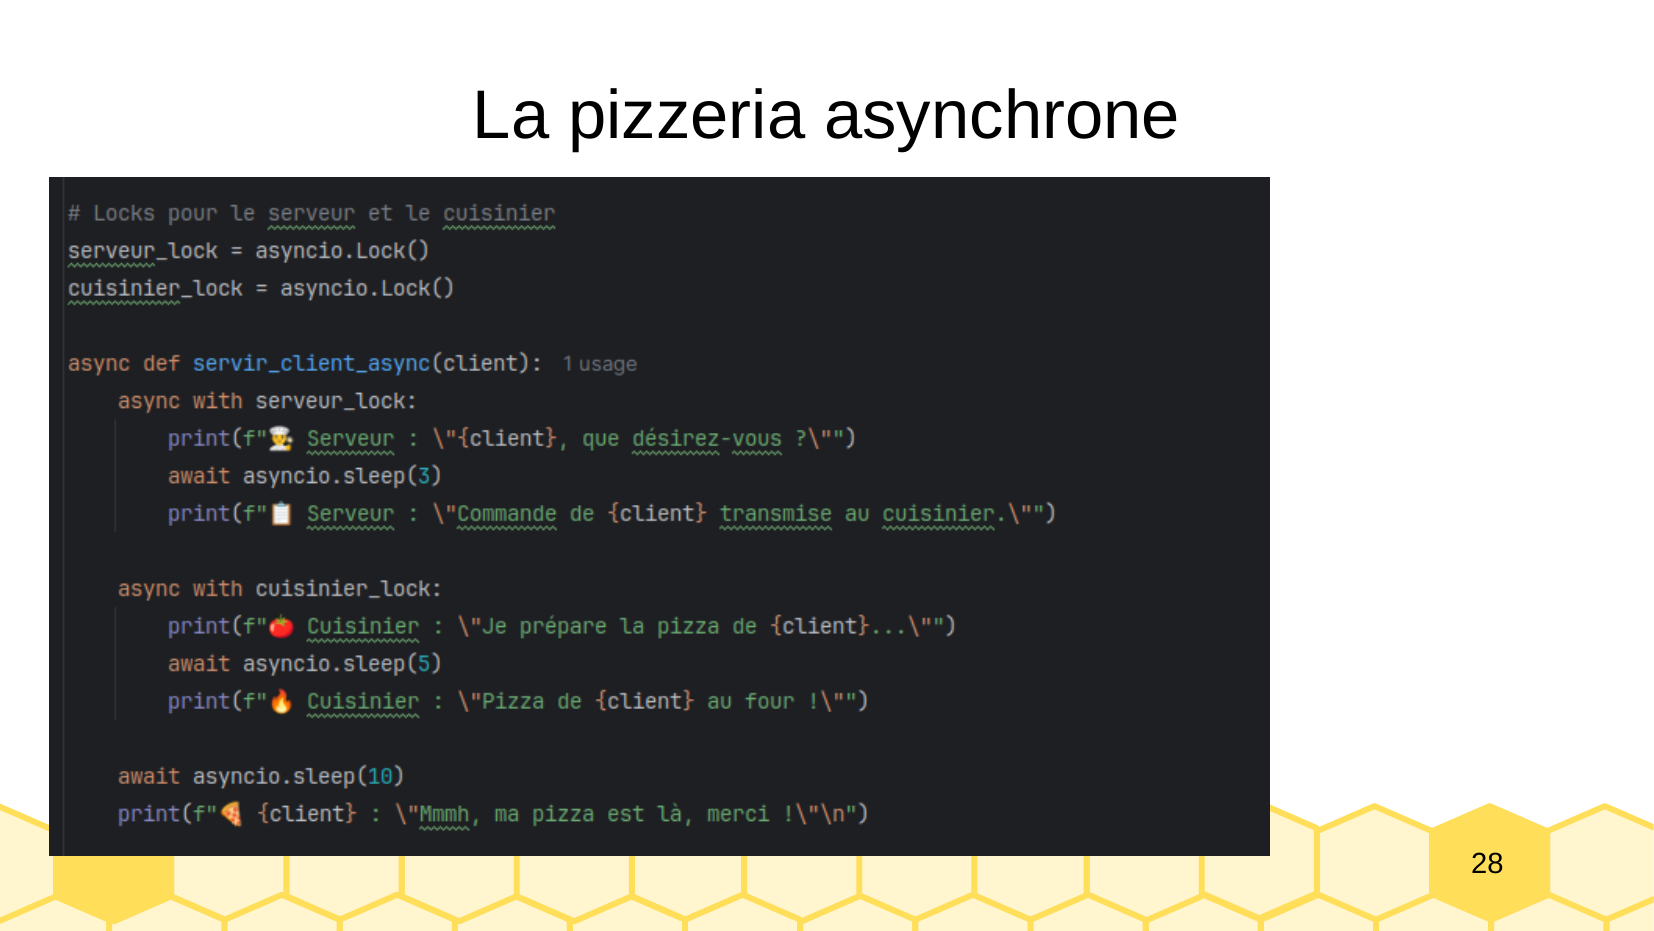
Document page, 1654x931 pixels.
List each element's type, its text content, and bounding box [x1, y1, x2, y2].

title La pizzeria asynchrone [82, 37, 1571, 193]
picture [49, 177, 1270, 856]
